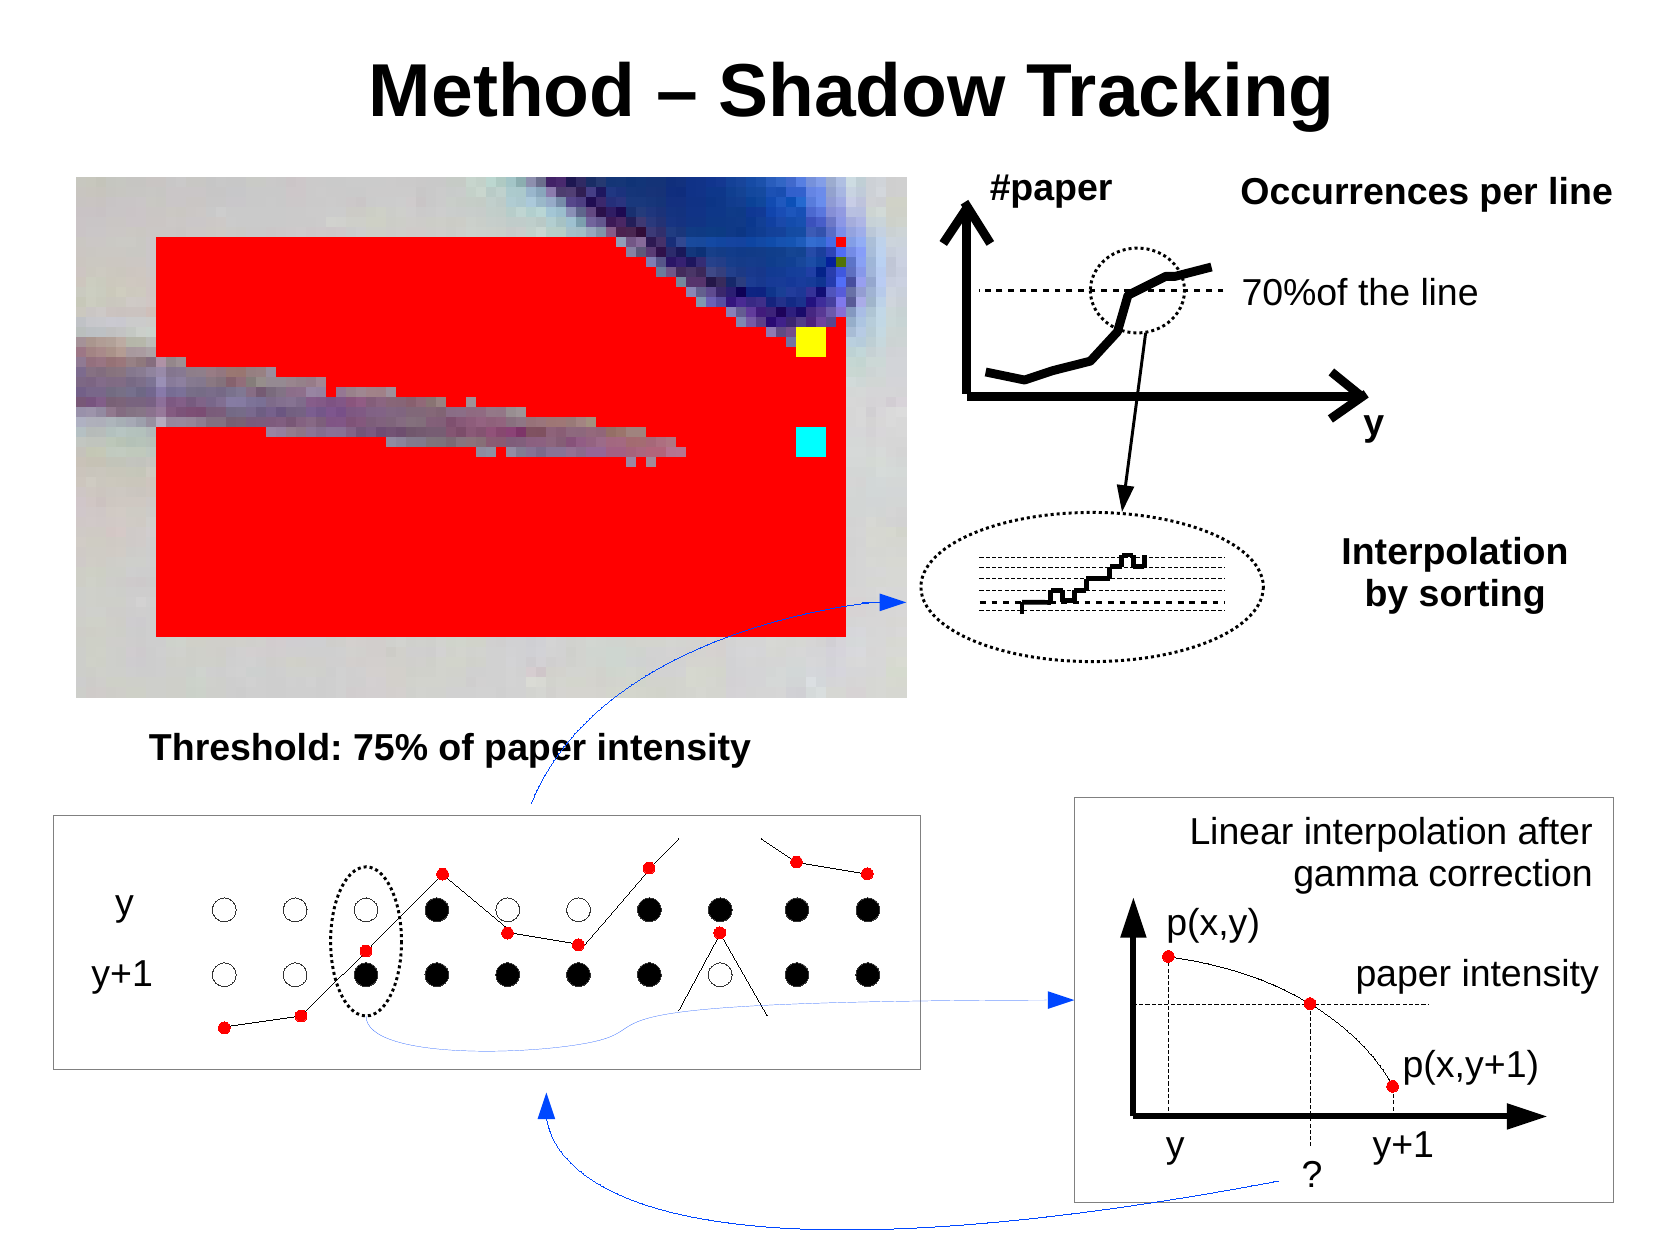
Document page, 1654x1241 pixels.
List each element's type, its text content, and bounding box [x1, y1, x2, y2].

text_box [425, 897, 449, 922]
text_box y [100, 874, 149, 932]
text_box [572, 938, 585, 951]
text_box [566, 962, 591, 987]
text_box [1162, 950, 1175, 963]
text_box [855, 962, 880, 987]
text_box [637, 962, 662, 987]
text_box Interpolation by sorting [1322, 519, 1630, 644]
text_box [861, 867, 874, 880]
text_box Method – Shadow Tracking [354, 41, 1350, 141]
text_box [637, 897, 662, 922]
text_box [295, 1010, 307, 1022]
text_box Occurrences per line [1221, 158, 1636, 225]
text_box [713, 926, 726, 939]
text_box [785, 897, 809, 922]
text_box [790, 856, 803, 868]
text_box y [1348, 394, 1412, 451]
text_box [360, 945, 372, 957]
text_box [212, 897, 237, 922]
picture [76, 177, 907, 698]
text_box [354, 897, 378, 922]
text_box [354, 962, 378, 987]
text_box [436, 868, 449, 881]
text_box #paper [975, 159, 1147, 217]
text_box [856, 897, 880, 922]
text_box y+1 [1357, 1116, 1459, 1174]
text_box [708, 962, 733, 987]
text_box [1304, 997, 1316, 1010]
text_box [283, 962, 307, 987]
text_box [218, 1021, 231, 1034]
text_box paper intensity [1340, 945, 1614, 1002]
text_box ? [1286, 1145, 1335, 1203]
text_box y [1151, 1116, 1223, 1174]
text_box Linear interpolation after gamma correction [1174, 803, 1608, 903]
text_box [424, 962, 449, 987]
text_box p(x,y+1) [1387, 1036, 1555, 1093]
text_box 70%of the line [1222, 259, 1522, 326]
text_box [495, 897, 520, 922]
text_box [566, 897, 591, 922]
text_box p(x,y) [1151, 894, 1276, 952]
text_box [643, 862, 655, 874]
text_box y+1 [76, 945, 168, 1002]
text_box [283, 897, 308, 922]
text_box [501, 927, 514, 940]
text_box [1386, 1080, 1399, 1093]
text_box Threshold: 75% of paper intensity [129, 714, 771, 781]
text_box [708, 897, 733, 922]
text_box [785, 962, 809, 987]
text_box [212, 962, 237, 987]
text_box [495, 962, 520, 987]
